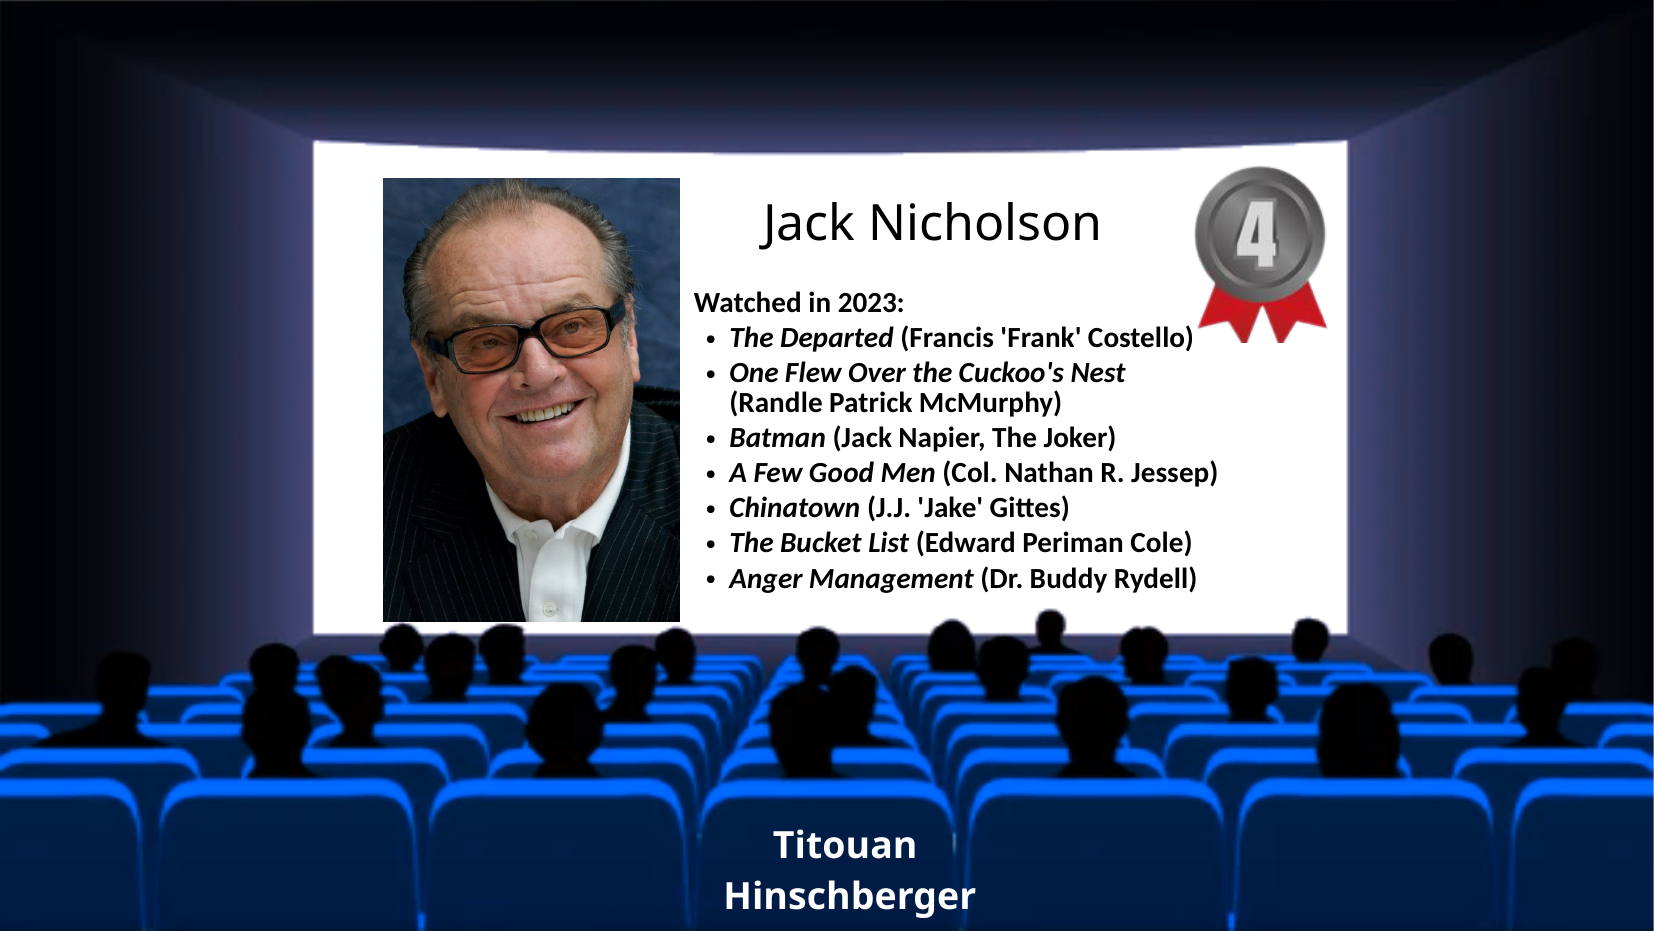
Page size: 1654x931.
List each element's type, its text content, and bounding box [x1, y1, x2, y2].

text_box Watched in 2023: The Departed (Francis 'Frank' Costello) One Flew Over the Cuckoo's Nest (Randle Patrick McMurphy) Batman (Jack Napier, The Joker) A Few Good Men (Col. Nathan R. Jessep) Chinatown (J.J. 'Jake' Gittes) The Bucket List (Edward Periman Cole) Anger Management (Dr. Buddy Rydell) [680, 265, 1347, 621]
picture [0, 0, 1654, 931]
text_box Jack Nicholson [680, 179, 1188, 265]
